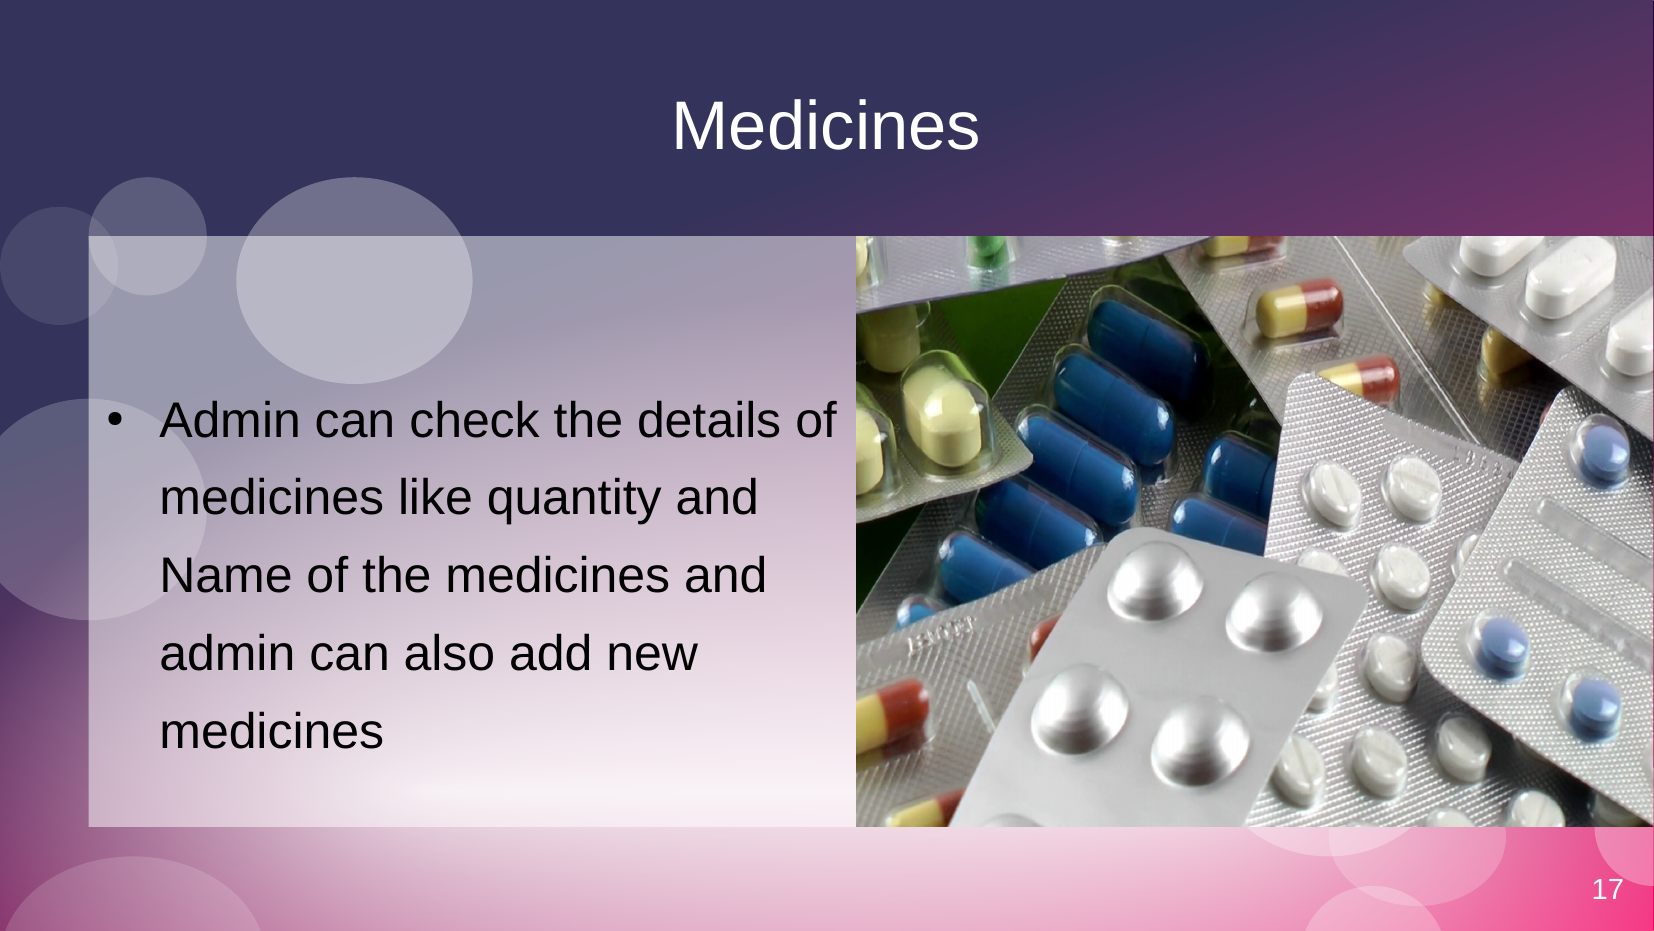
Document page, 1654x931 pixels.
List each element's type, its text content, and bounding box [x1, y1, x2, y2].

list Admin can check the details of medicines like quantity and Name of the medicines and admin can also add new medicines [88, 236, 856, 827]
title Medicines [88, 44, 1565, 207]
picture [856, 236, 1654, 827]
